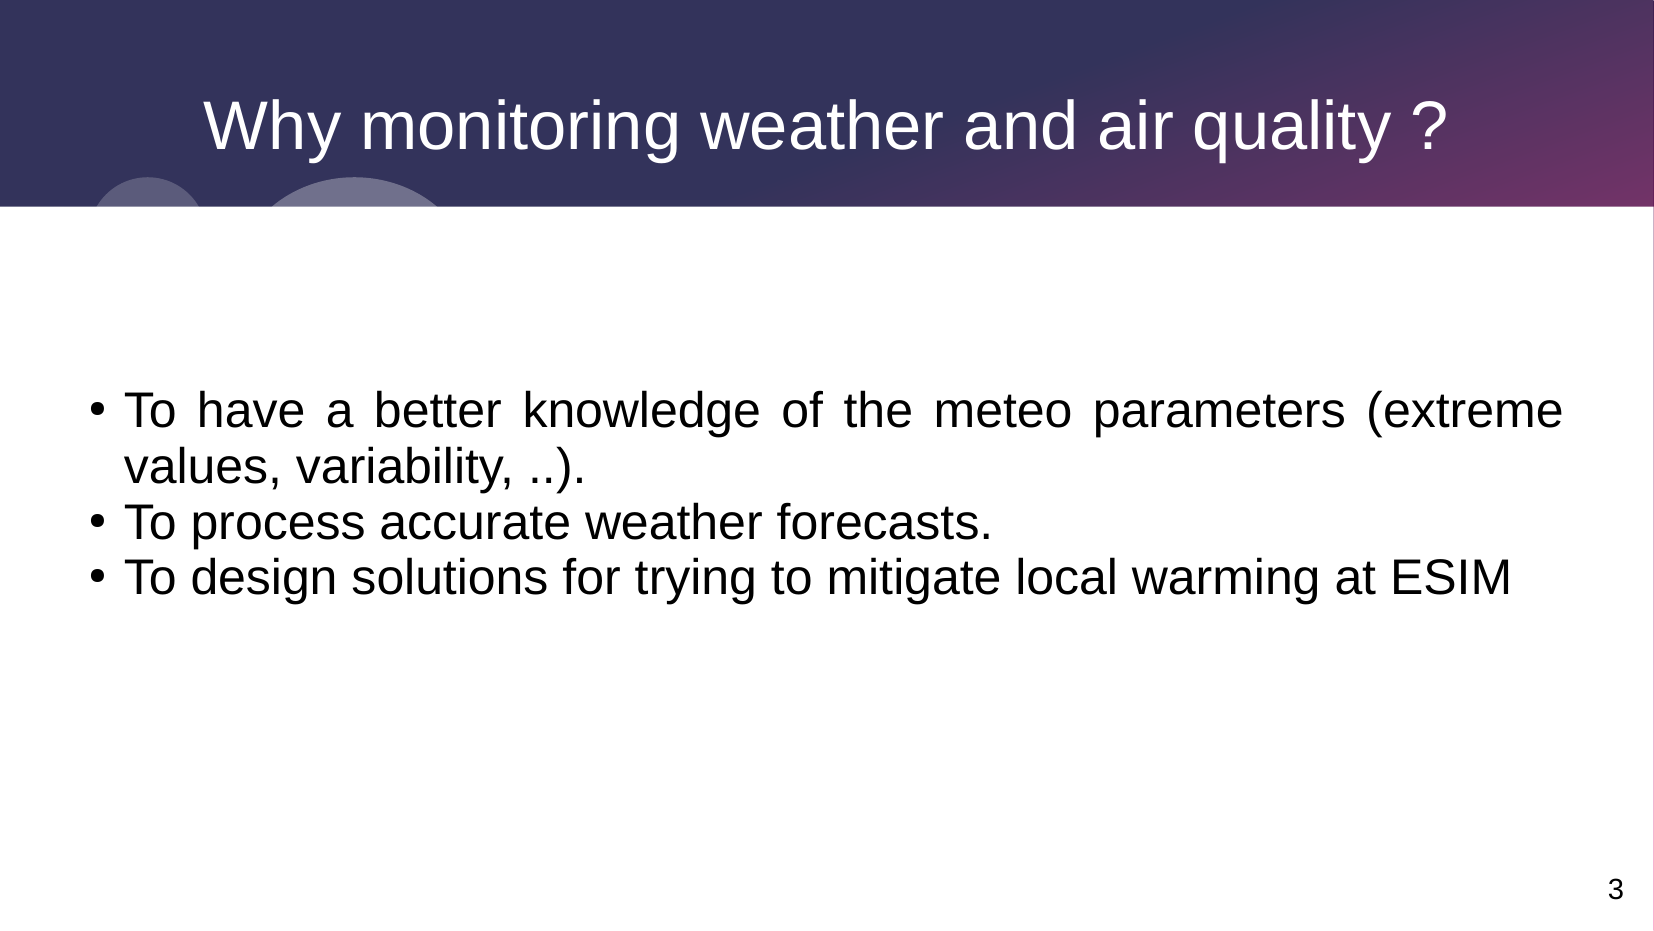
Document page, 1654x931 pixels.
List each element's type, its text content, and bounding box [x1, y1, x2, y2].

title Why monitoring weather and air quality ? [88, 44, 1565, 207]
subtitle To have a better knowledge of the meteo parameters (extreme values, variability, ..). To process accurate weather forecasts. To design solutions for trying to mitigate local warming at ESIM [88, 236, 1565, 827]
